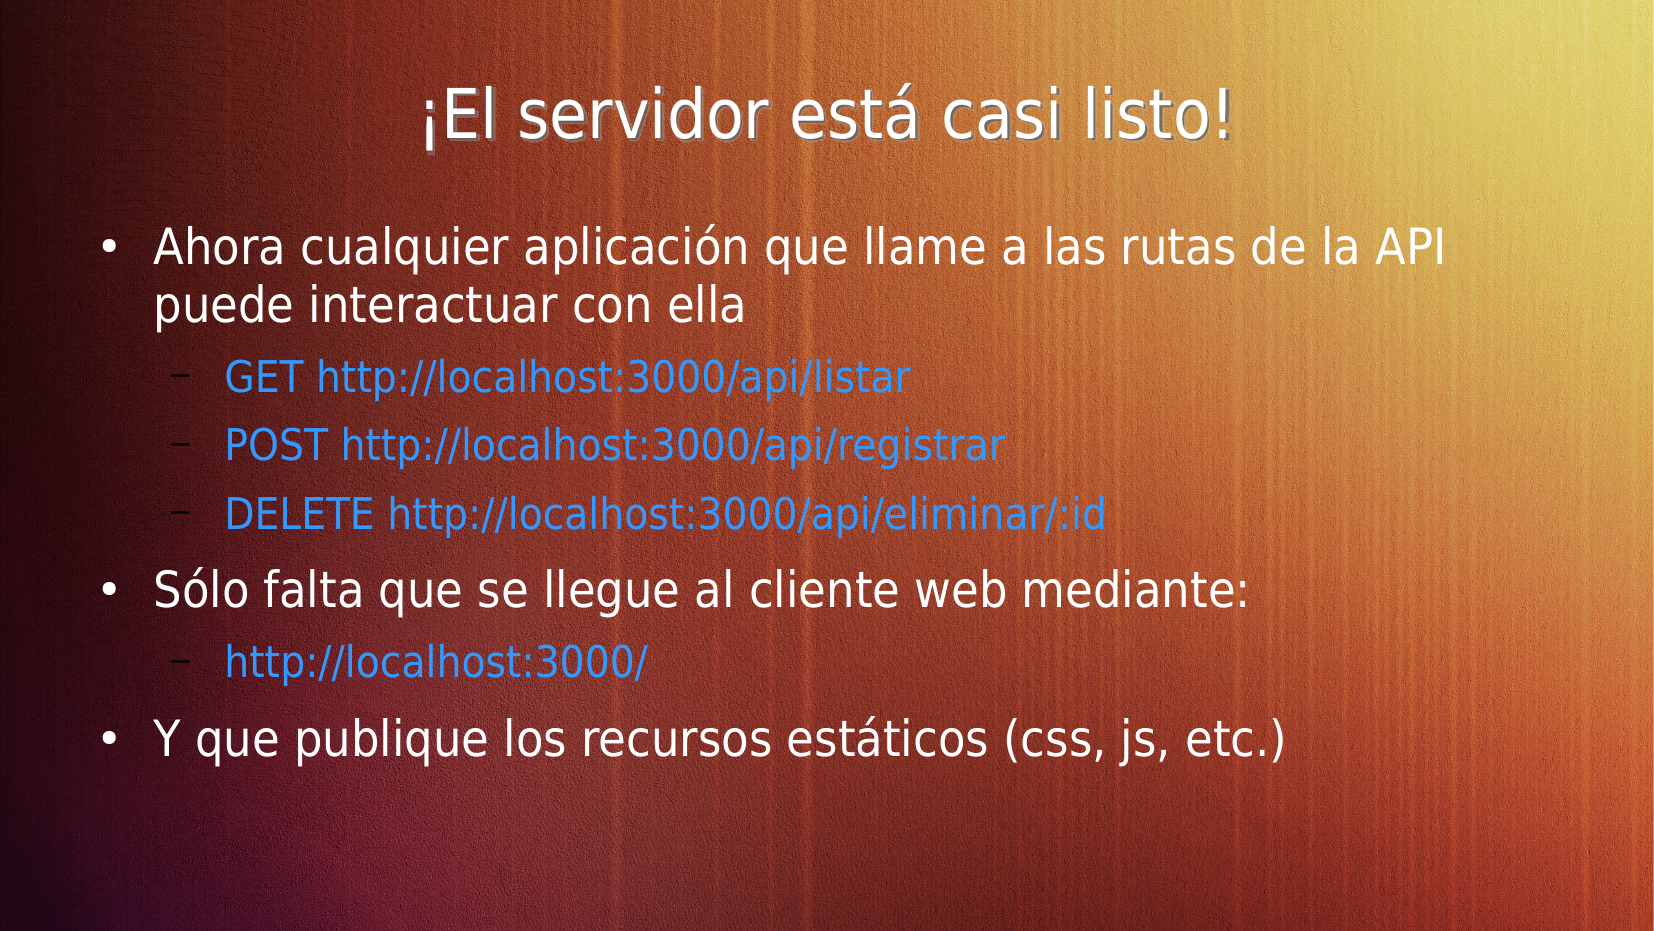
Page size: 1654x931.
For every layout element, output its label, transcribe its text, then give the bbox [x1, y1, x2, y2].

picture [0, 0, 1654, 931]
list Ahora cualquier aplicación que llame a las rutas de la API puede interactuar con ella GET http://localhost:3000/api/listar POST http://localhost:3000/api/registrar DELETE http://localhost:3000/api/eliminar/:id Sólo falta que se llegue al cliente web mediante: http://localhost:3000/ Y que publique los recursos estáticos (css, js, etc.) [82, 217, 1571, 796]
title ¡El servidor está casi listo! [82, 37, 1571, 193]
